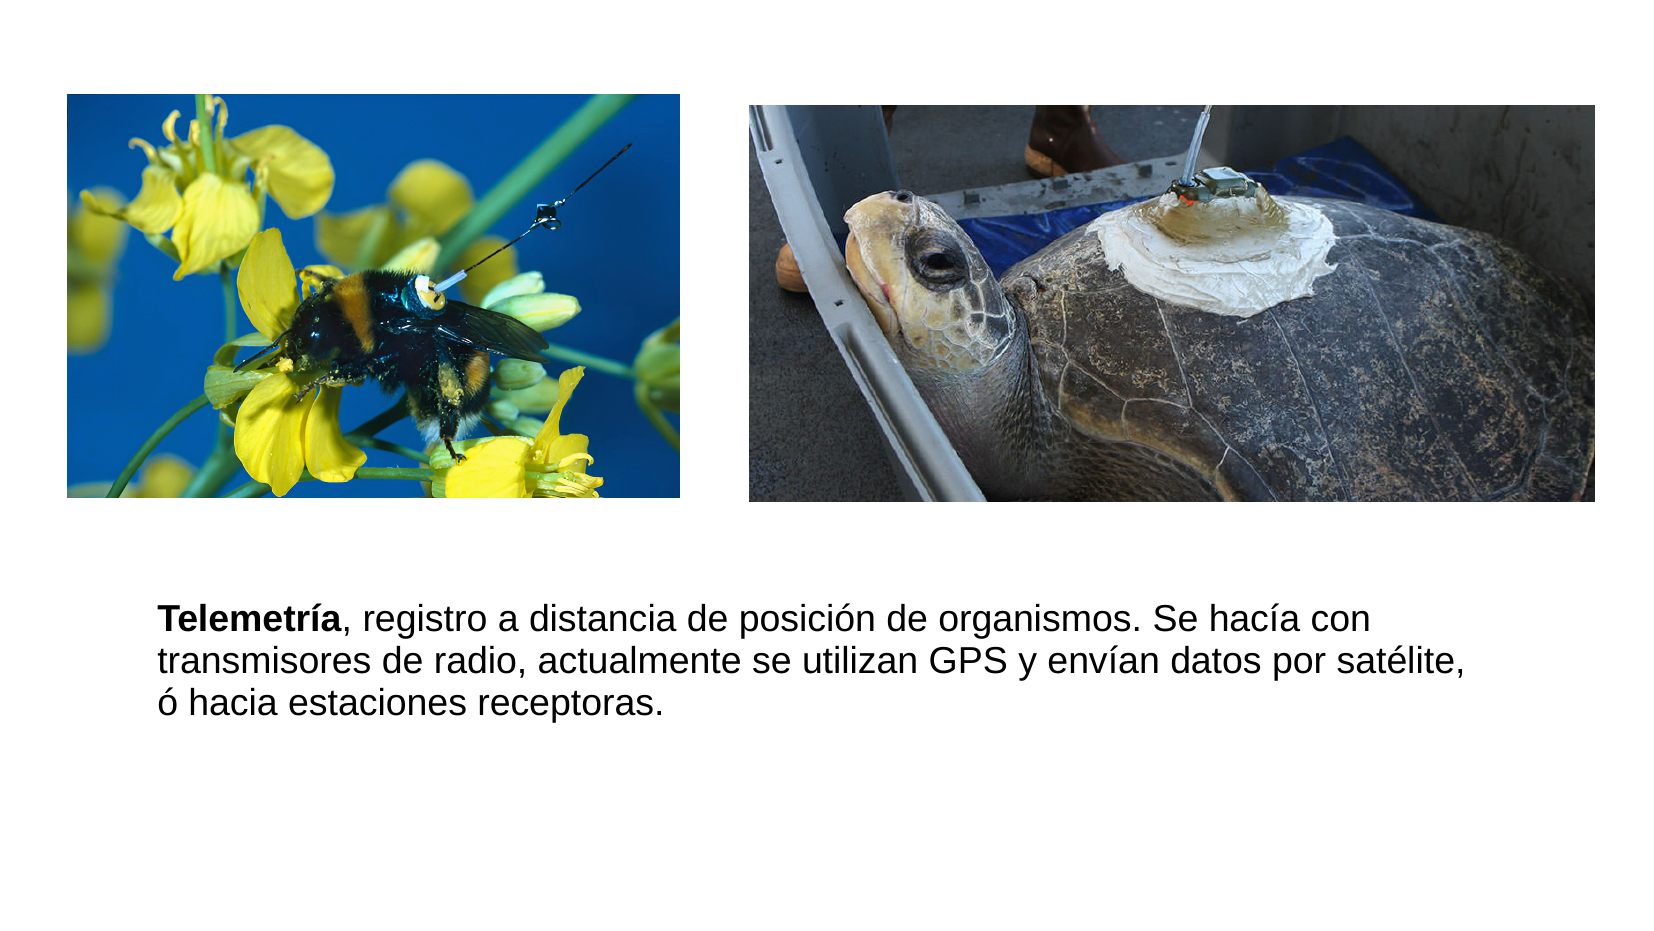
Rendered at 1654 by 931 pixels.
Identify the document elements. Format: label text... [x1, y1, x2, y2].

picture [67, 94, 680, 498]
picture [749, 105, 1595, 502]
text_box Telemetría, registro a distancia de posición de organismos. Se hacía con transmisores de radio, actualmente se utilizan GPS y envían datos por satélite, ó hacia estaciones receptoras. [142, 590, 1506, 732]
